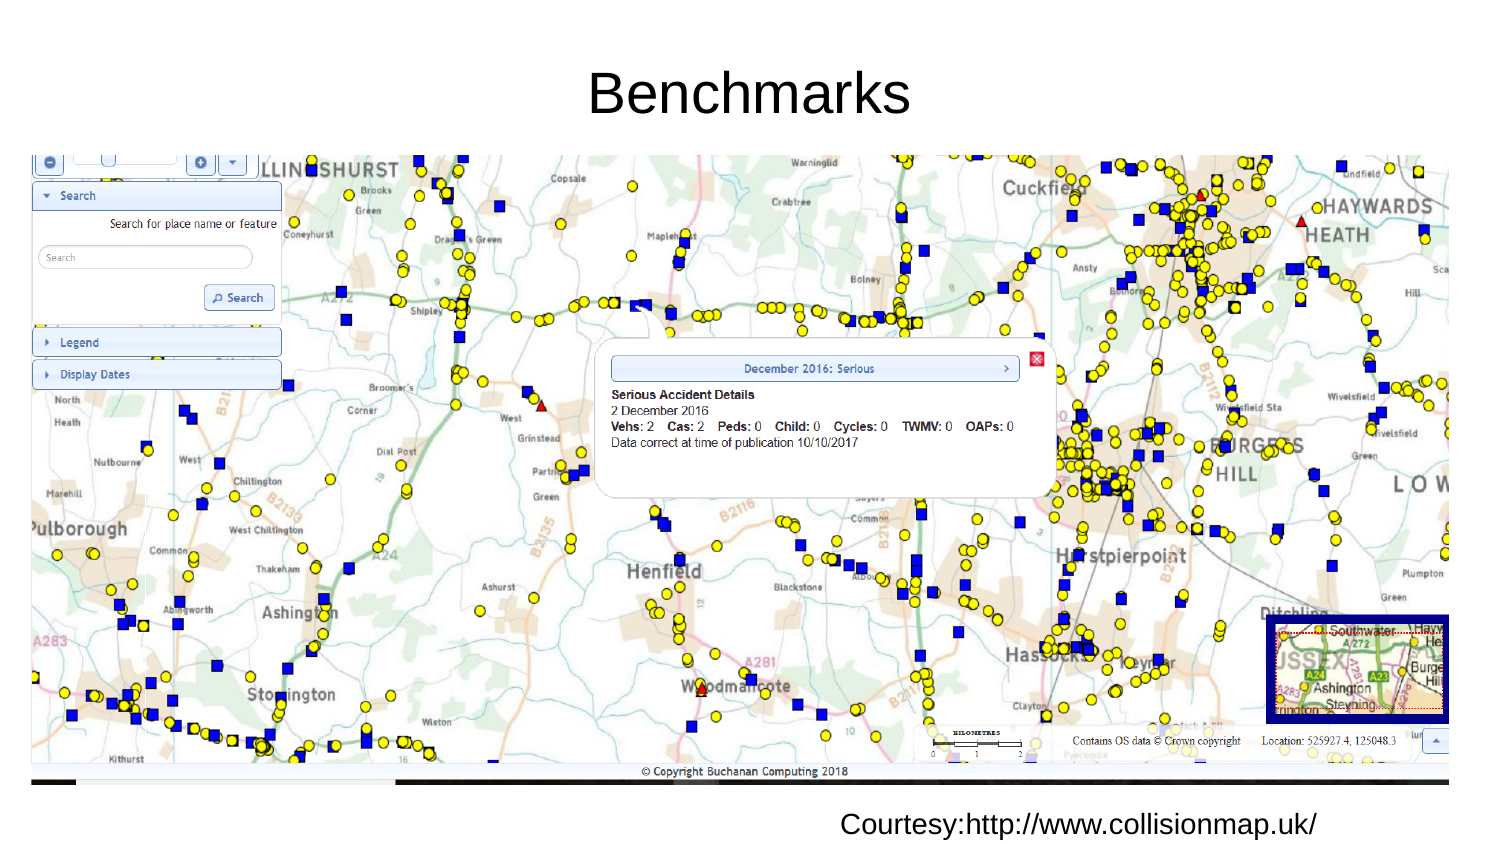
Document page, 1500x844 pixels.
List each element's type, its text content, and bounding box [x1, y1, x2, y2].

picture [31, 155, 1449, 785]
title Benchmarks [51, 40, 1449, 134]
text_box Courtesy:http://www.collisionmap.uk/ [825, 790, 1387, 830]
